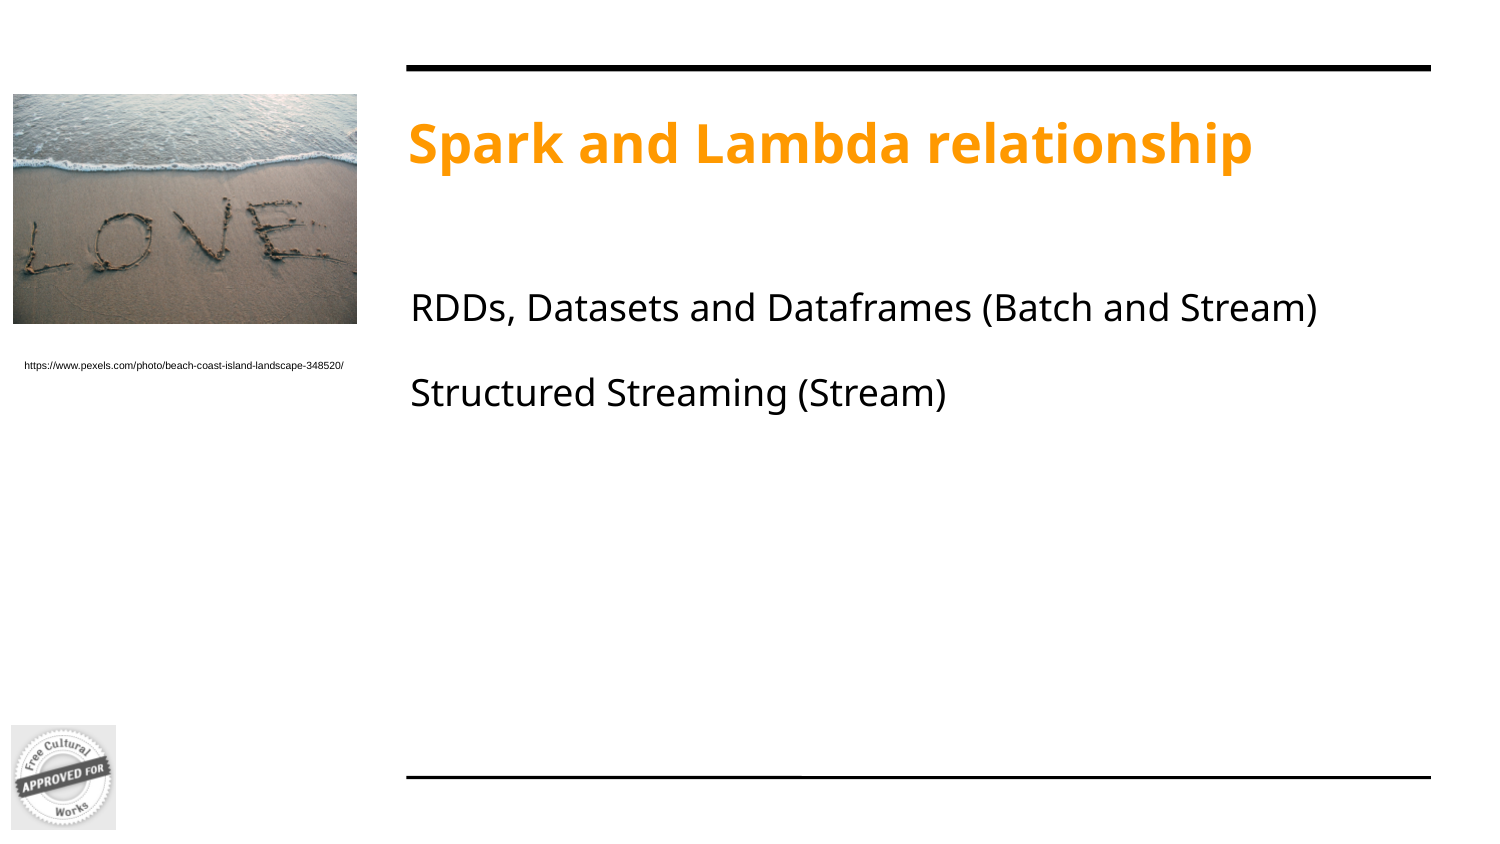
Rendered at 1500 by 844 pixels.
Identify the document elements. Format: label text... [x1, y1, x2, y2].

title Spark and Lambda relationship [393, 94, 1431, 199]
picture [13, 94, 357, 324]
picture [11, 725, 116, 830]
list RDDs, Datasets and Dataframes (Batch and Stream) Structured Streaming (Stream) [395, 261, 1433, 755]
text_box https://www.pexels.com/photo/beach-coast-island-landscape-348520/ [9, 343, 361, 382]
